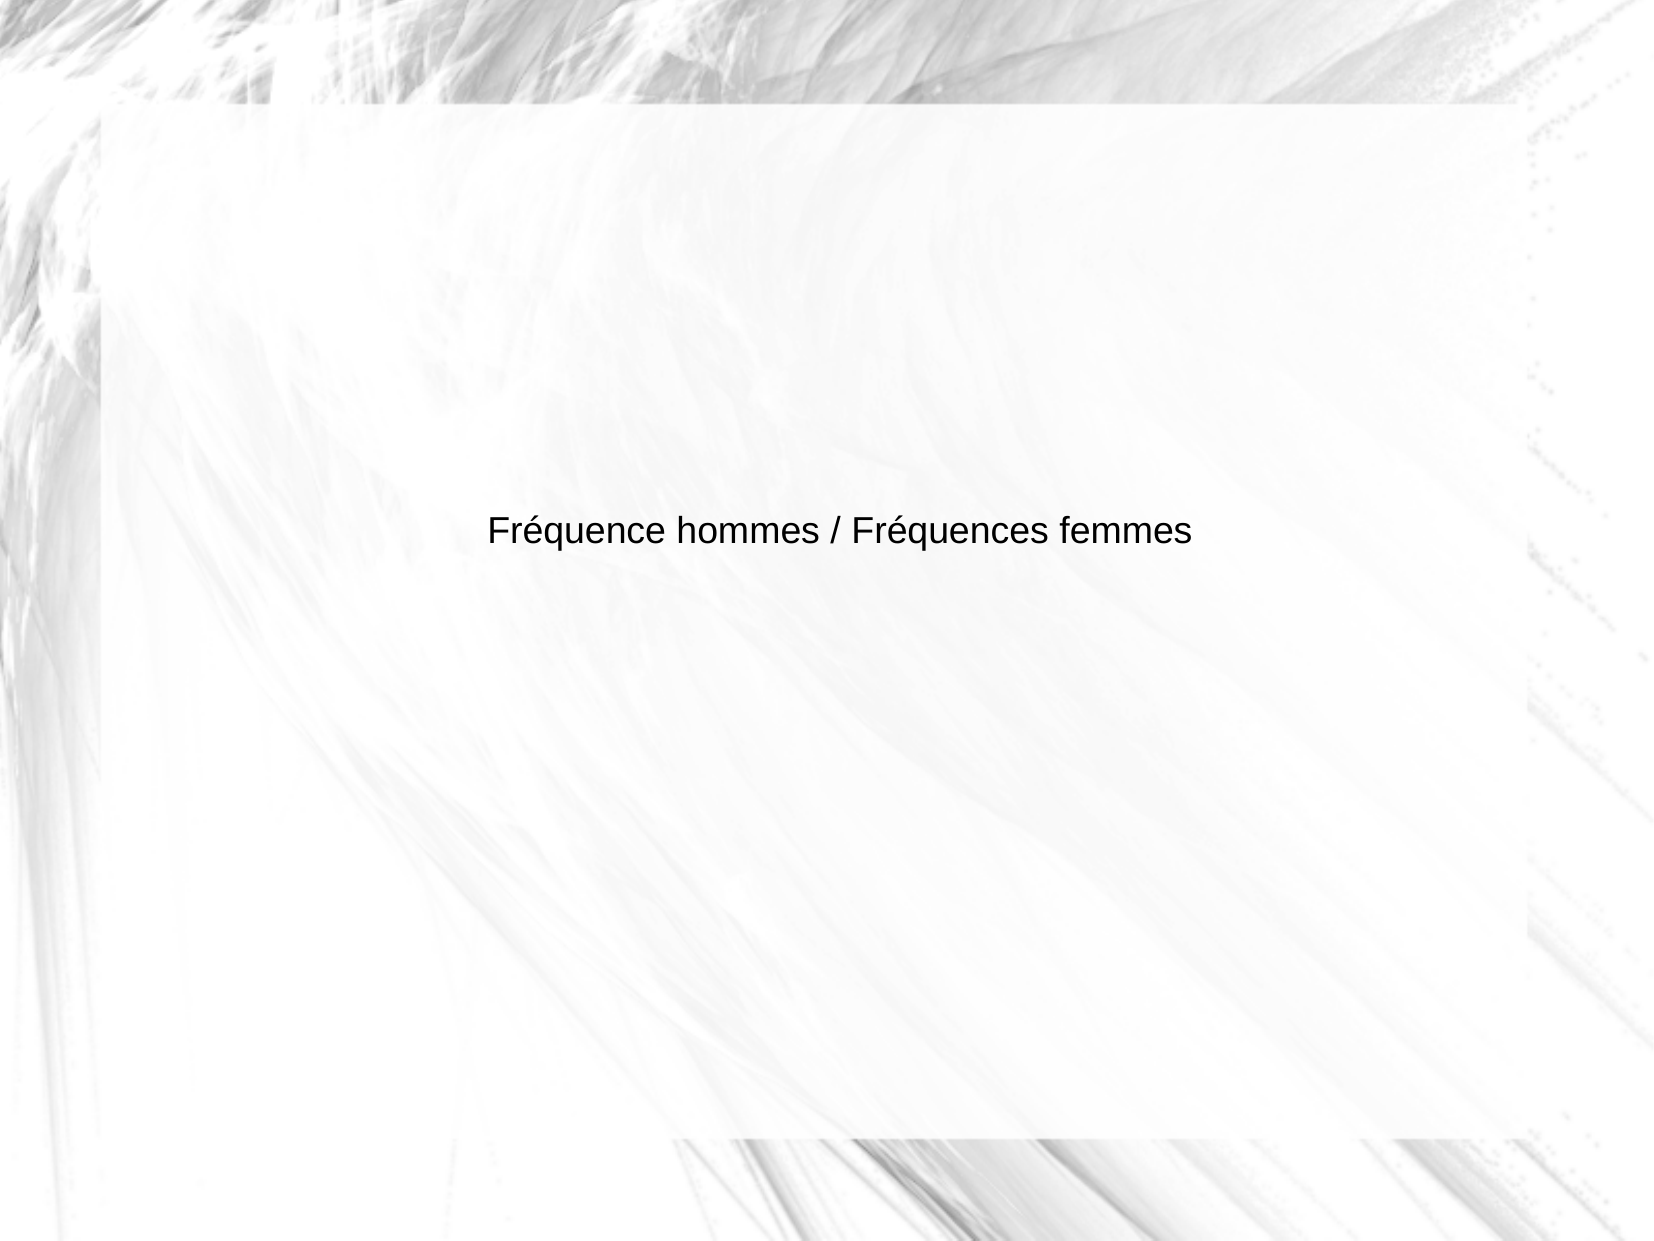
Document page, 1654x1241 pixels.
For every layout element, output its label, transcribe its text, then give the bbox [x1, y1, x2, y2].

text_box Fréquence hommes / Fréquences femmes [472, 502, 1208, 559]
picture [0, 0, 1654, 1241]
